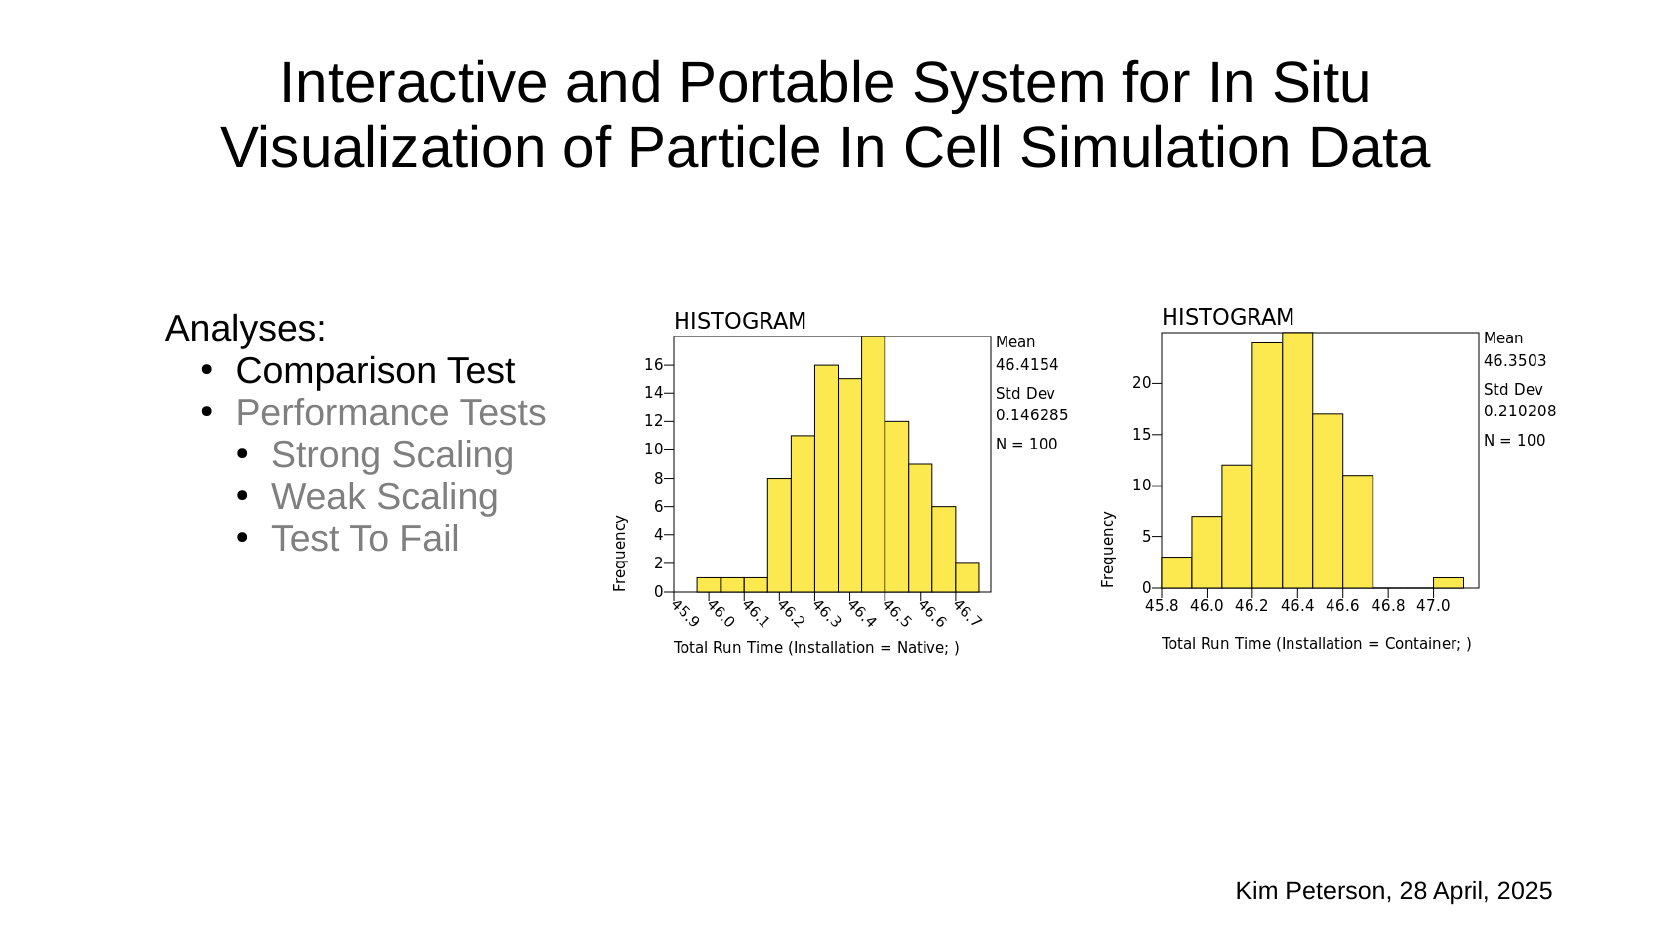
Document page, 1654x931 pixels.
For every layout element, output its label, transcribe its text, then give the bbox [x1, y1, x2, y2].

text_box Analyses: Comparison Test Performance Tests Strong Scaling Weak Scaling Test To Fail [150, 300, 600, 567]
text_box Kim Peterson, 28 April, 2025 [1220, 868, 1598, 918]
picture [600, 299, 1576, 674]
title Interactive and Portable System for In Situ Visualization of Particle In Cell Simulation Data [82, 37, 1571, 193]
